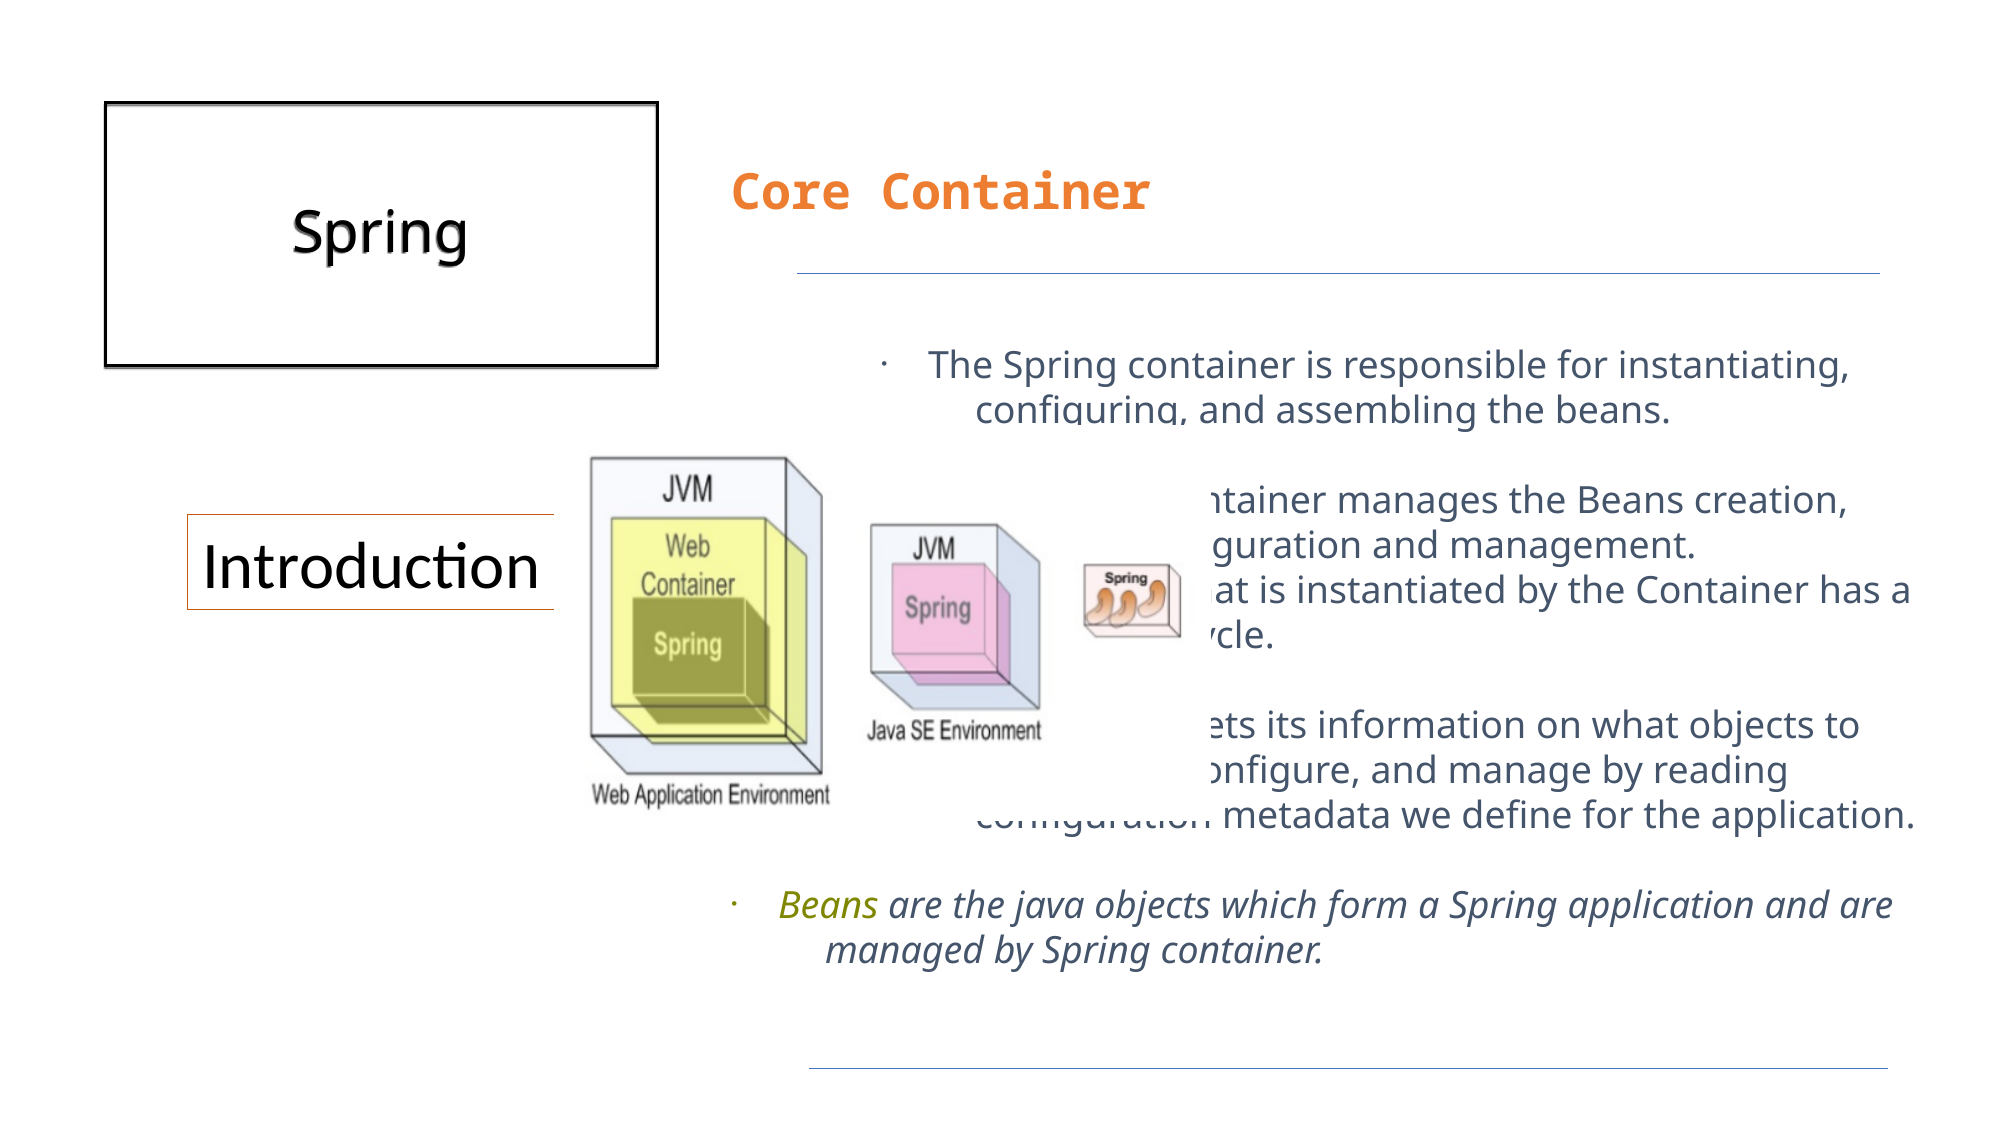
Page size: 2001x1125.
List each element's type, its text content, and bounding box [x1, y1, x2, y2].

picture [554, 425, 1211, 821]
text_box Introduction [187, 514, 554, 610]
text_box The Spring container is responsible for instantiating, configuring, and assembling the beans. The Container manages the Beans creation, configuration and management. Bean that is instantiated by the Container has a lifecycle. The container gets its information on what objects to instantiate, configure, and manage by reading configuration metadata we define for the application. Beans are the java objects which form a Spring application and are managed by Spring container. [716, 333, 1961, 940]
text_box Core Container [716, 151, 1232, 228]
title Spring [105, 102, 658, 366]
